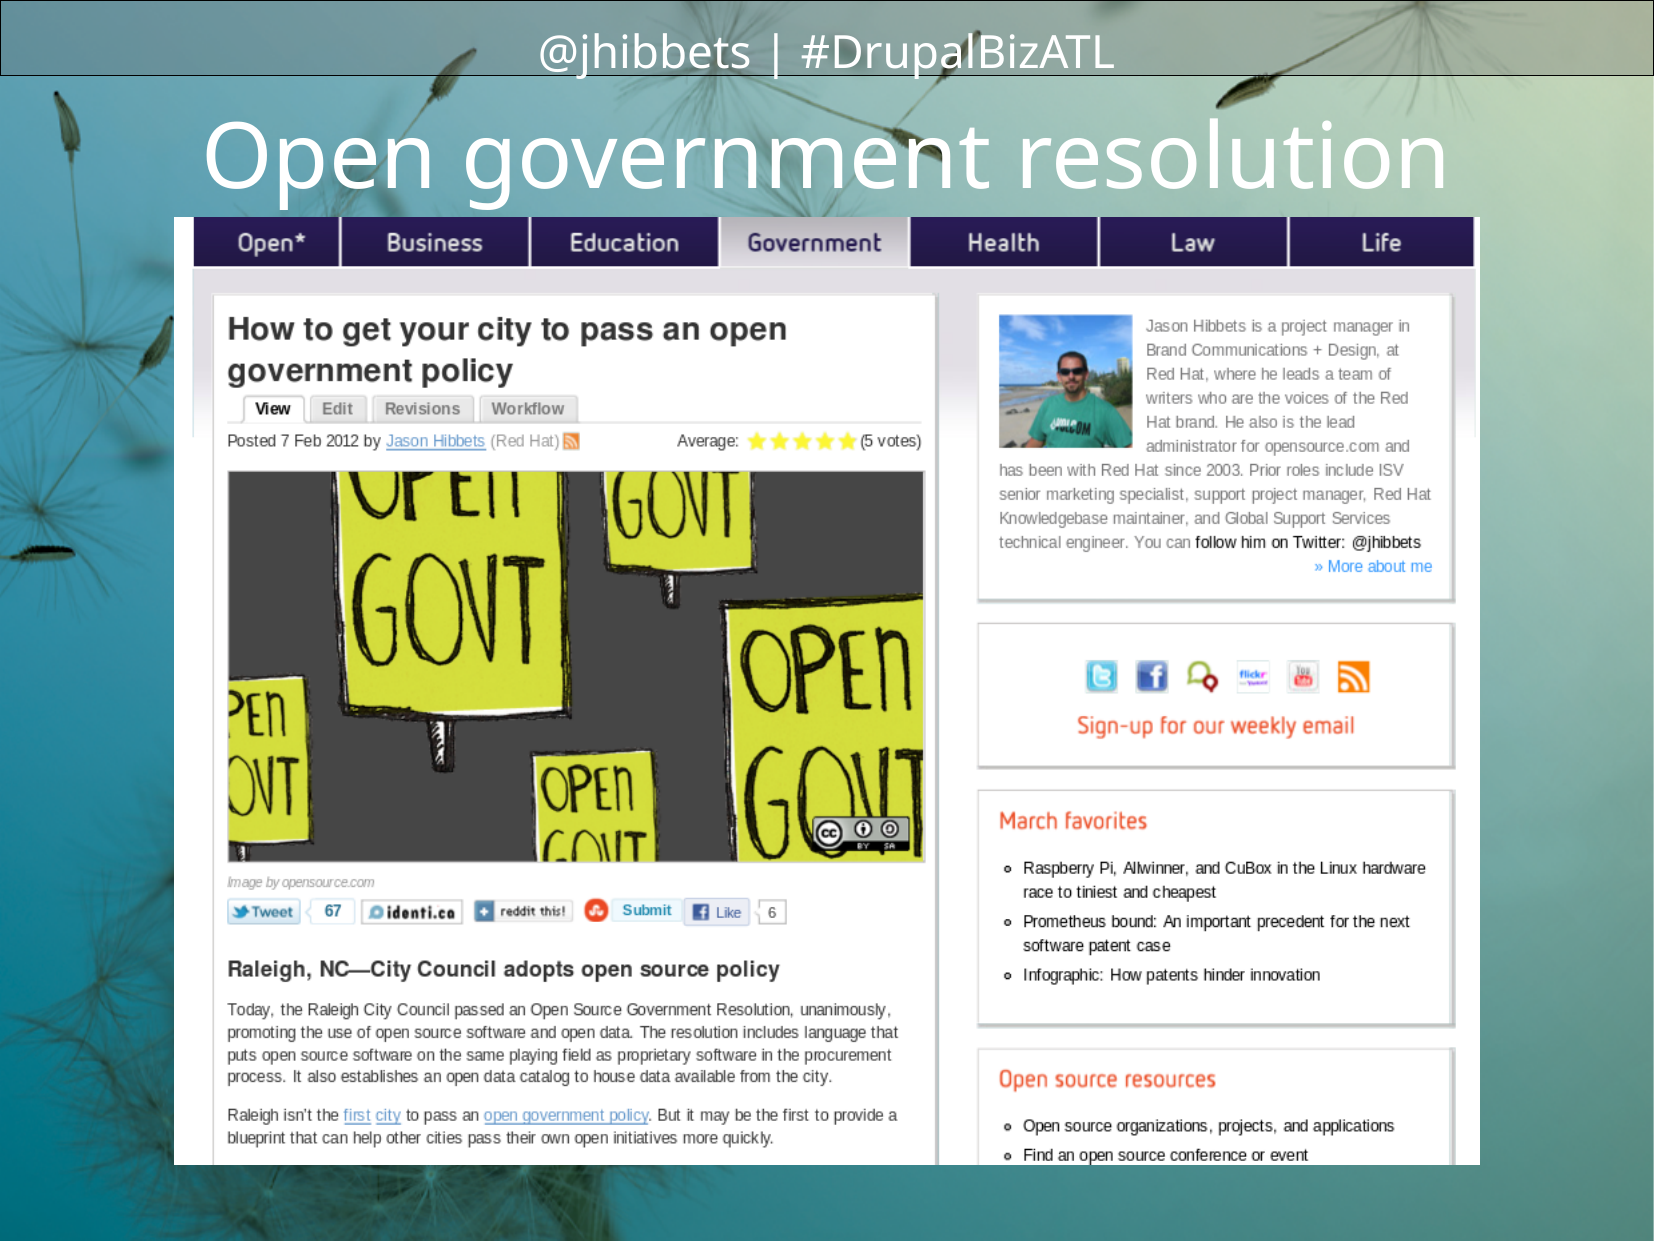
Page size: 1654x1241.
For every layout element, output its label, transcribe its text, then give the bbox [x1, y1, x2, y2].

title Open government resolution [82, 49, 1571, 257]
picture [0, 76, 1654, 1241]
